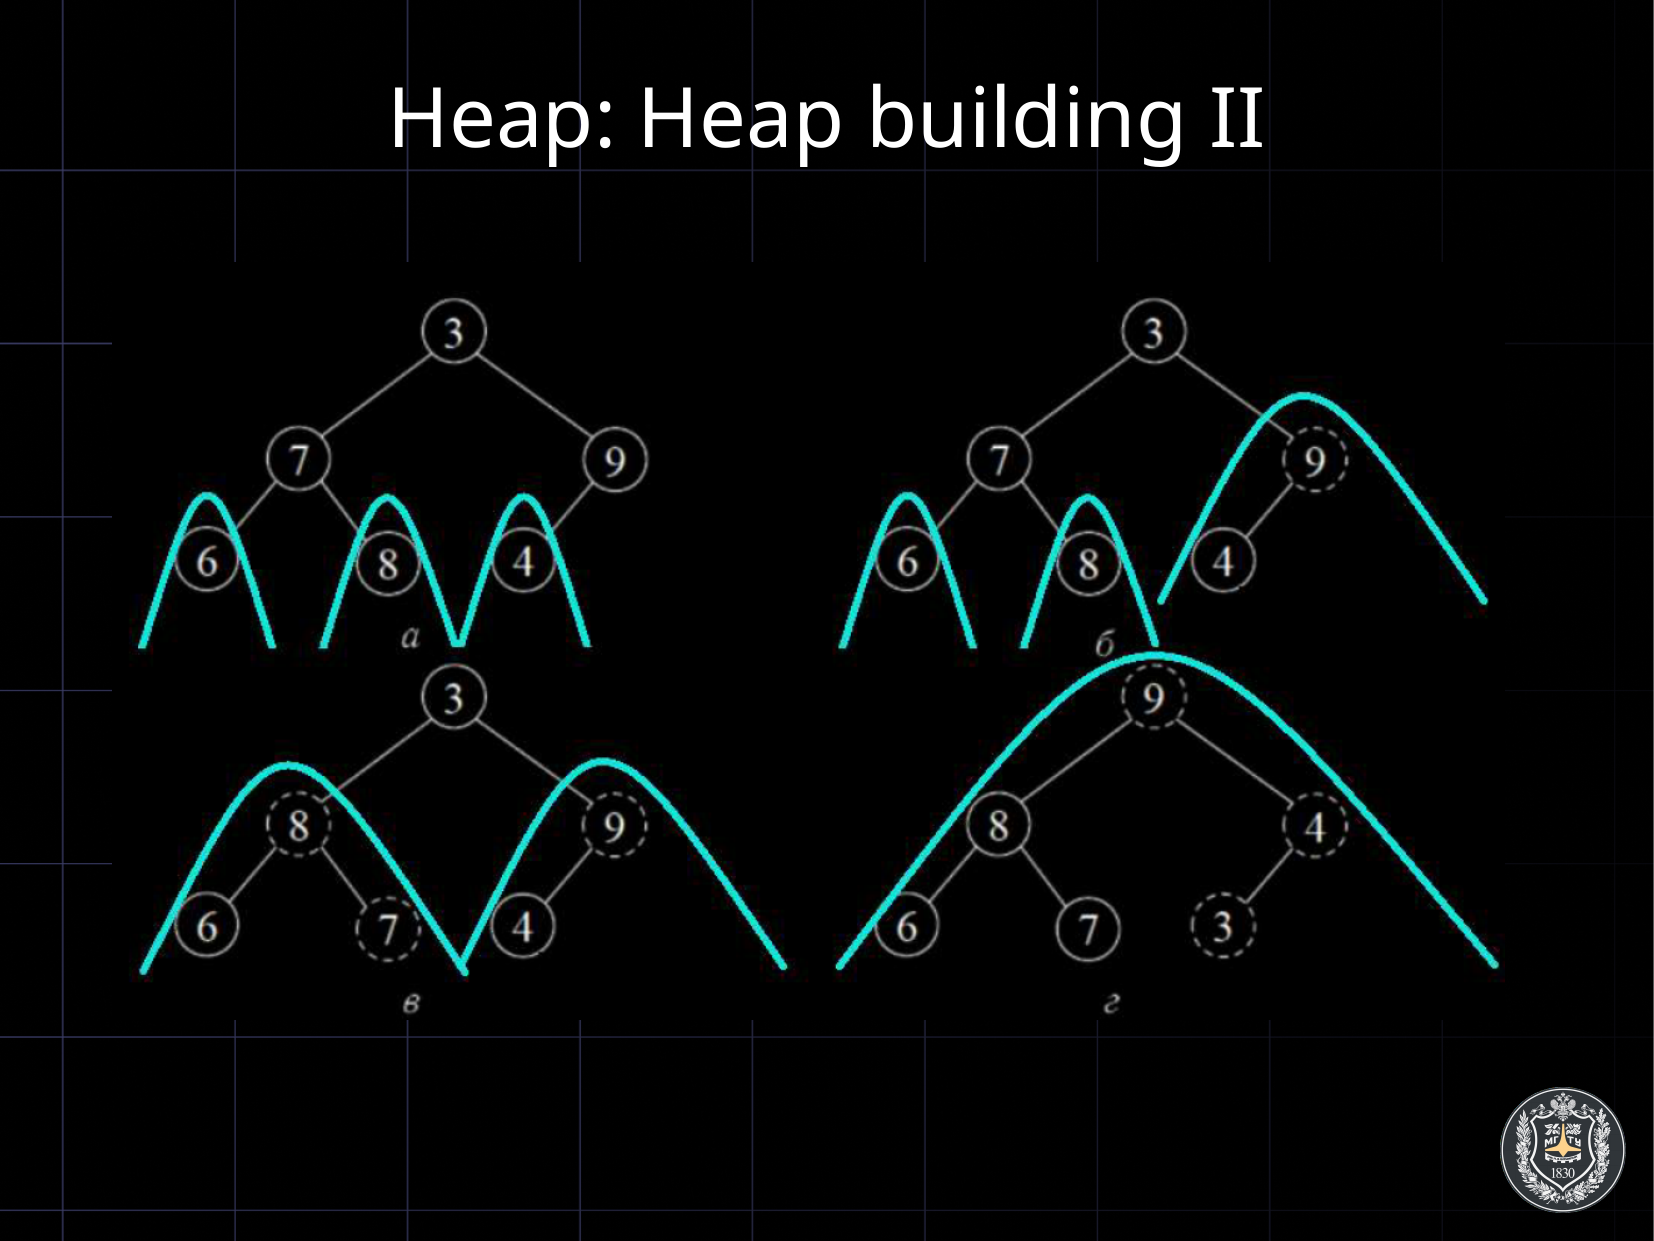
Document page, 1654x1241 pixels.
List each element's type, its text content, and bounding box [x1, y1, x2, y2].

picture [0, 0, 1654, 1241]
title Heap: Heap building II [82, 37, 1571, 193]
